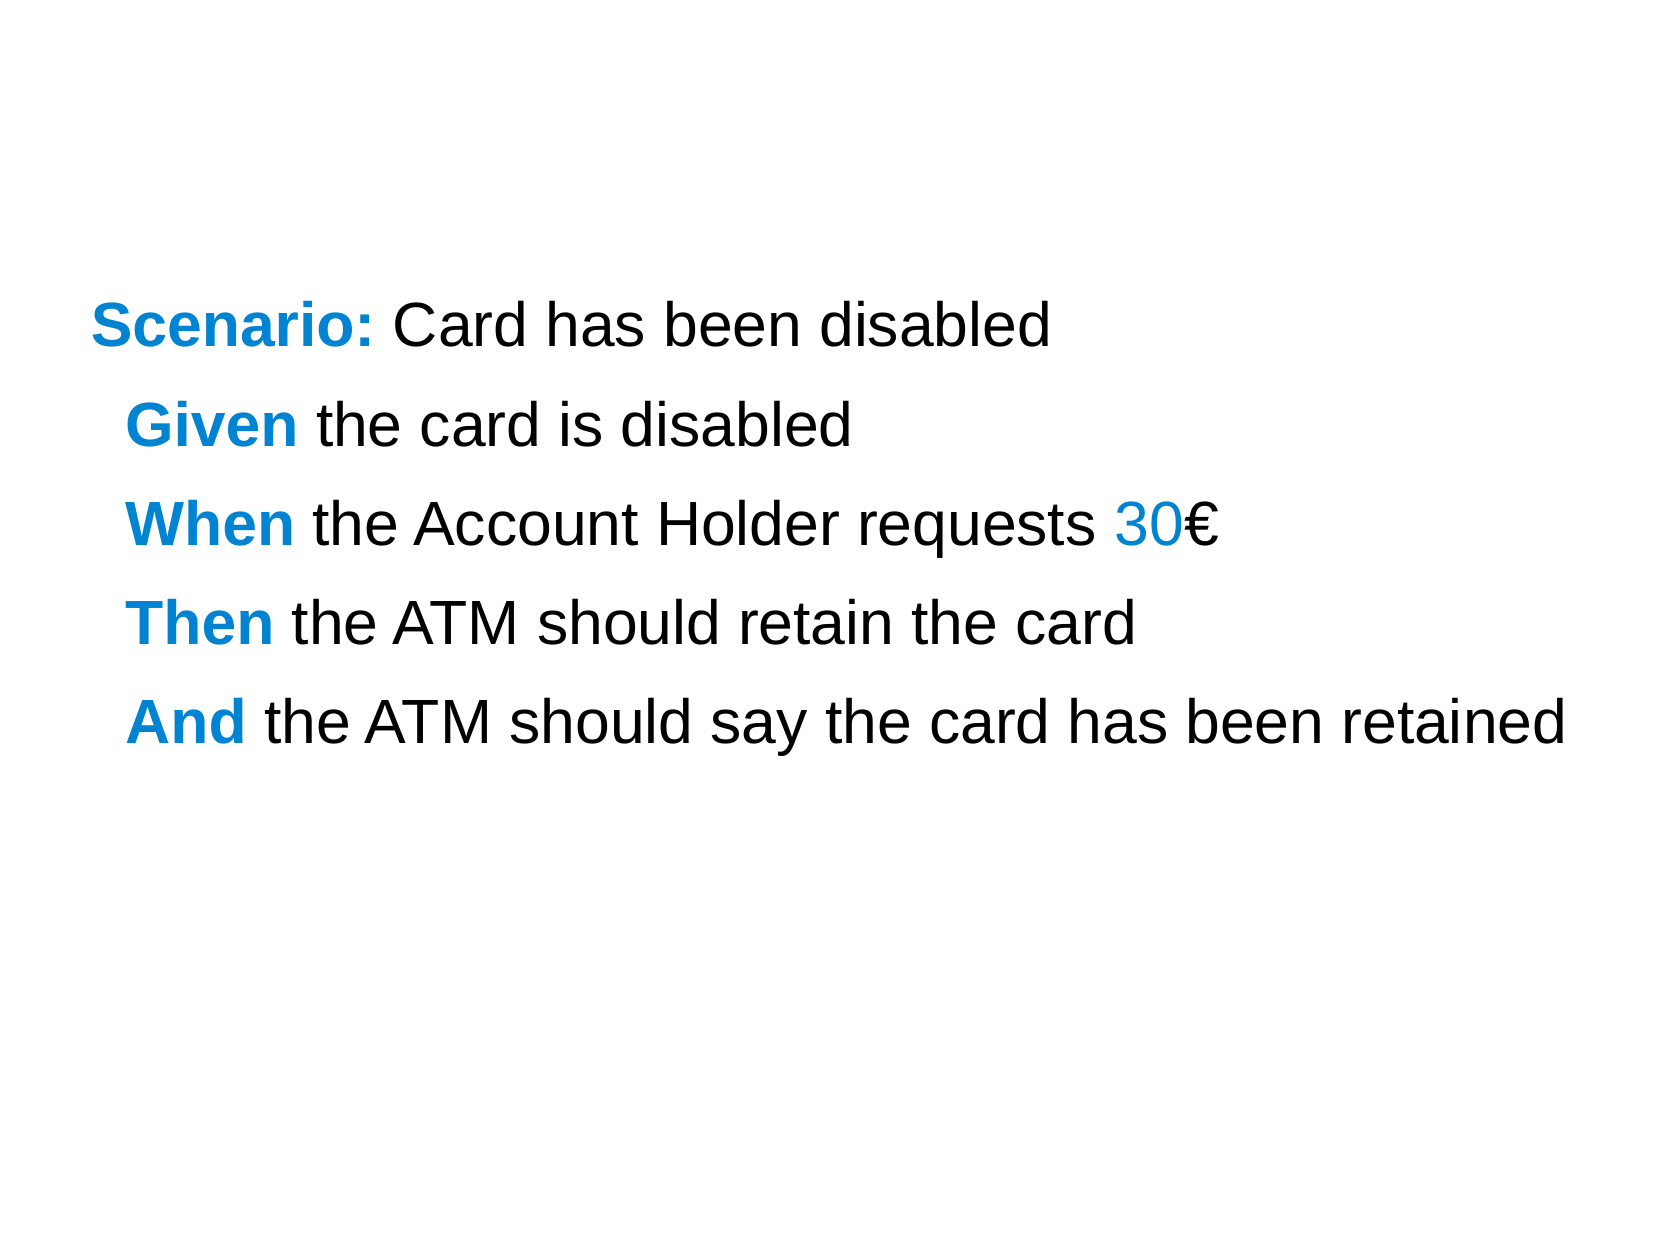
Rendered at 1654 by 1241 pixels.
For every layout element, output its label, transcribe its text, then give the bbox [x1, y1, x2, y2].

list Scenario: Card has been disabled Given the card is disabled When the Account Holder requests 30€ Then the ATM should retain the card And the ATM should say the card has been retained [56, 290, 1598, 1109]
